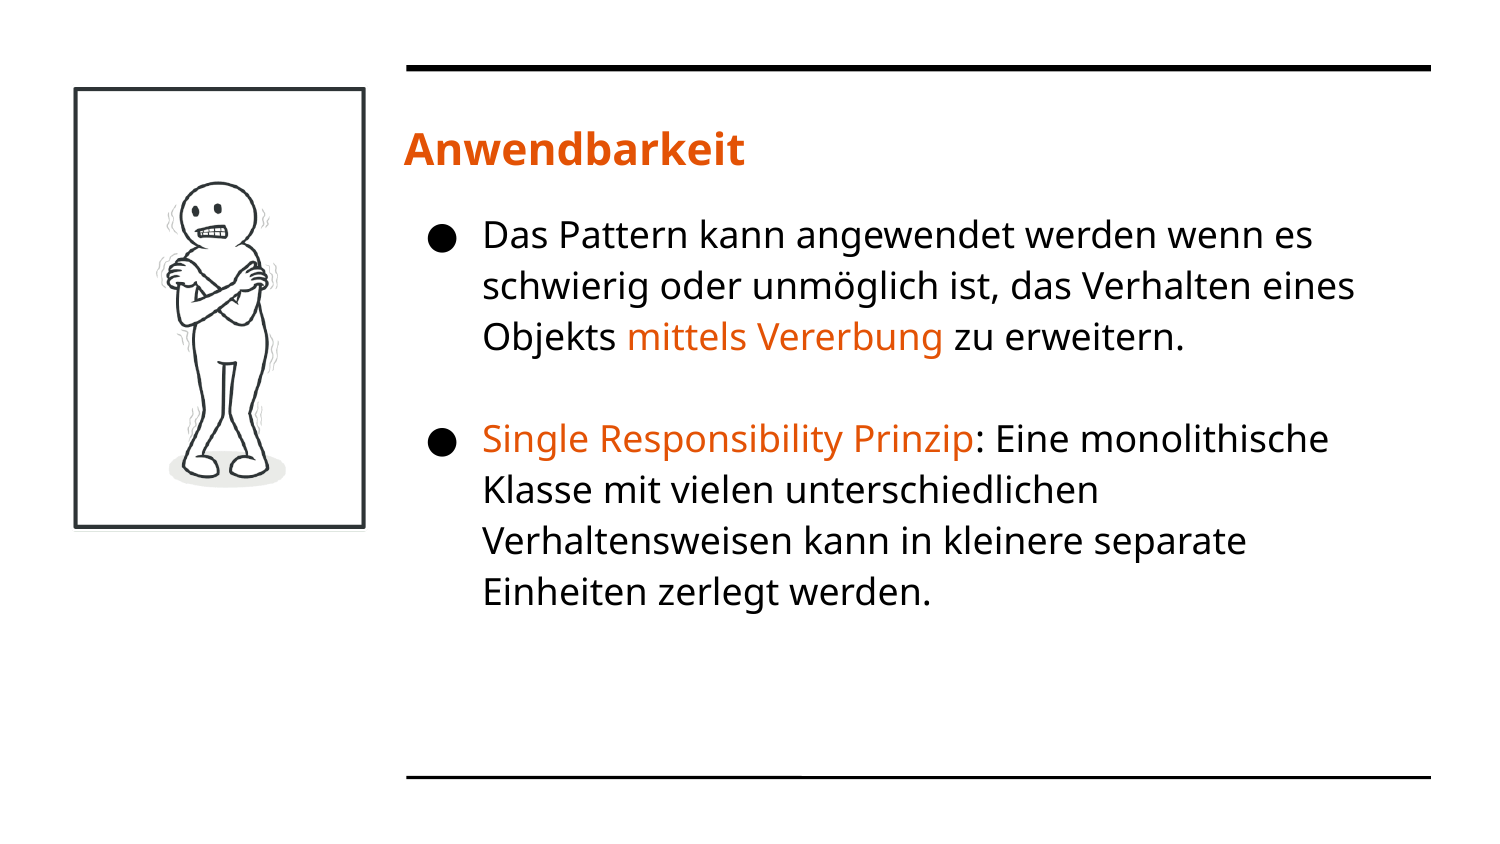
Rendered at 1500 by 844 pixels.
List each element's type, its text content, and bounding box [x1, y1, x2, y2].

picture [65, 67, 375, 548]
title Anwendbarkeit [389, 103, 1428, 194]
subtitle Das Pattern kann angewendet werden wenn es schwierig oder unmöglich ist, das Verhalten eines Objekts mittels Vererbung zu erweitern. Single Responsibility Prinzip: Eine monolithische Klasse mit vielen unterschiedlichen Verhaltensweisen kann in kleinere separate Einheiten zerlegt werden. [392, 193, 1431, 735]
